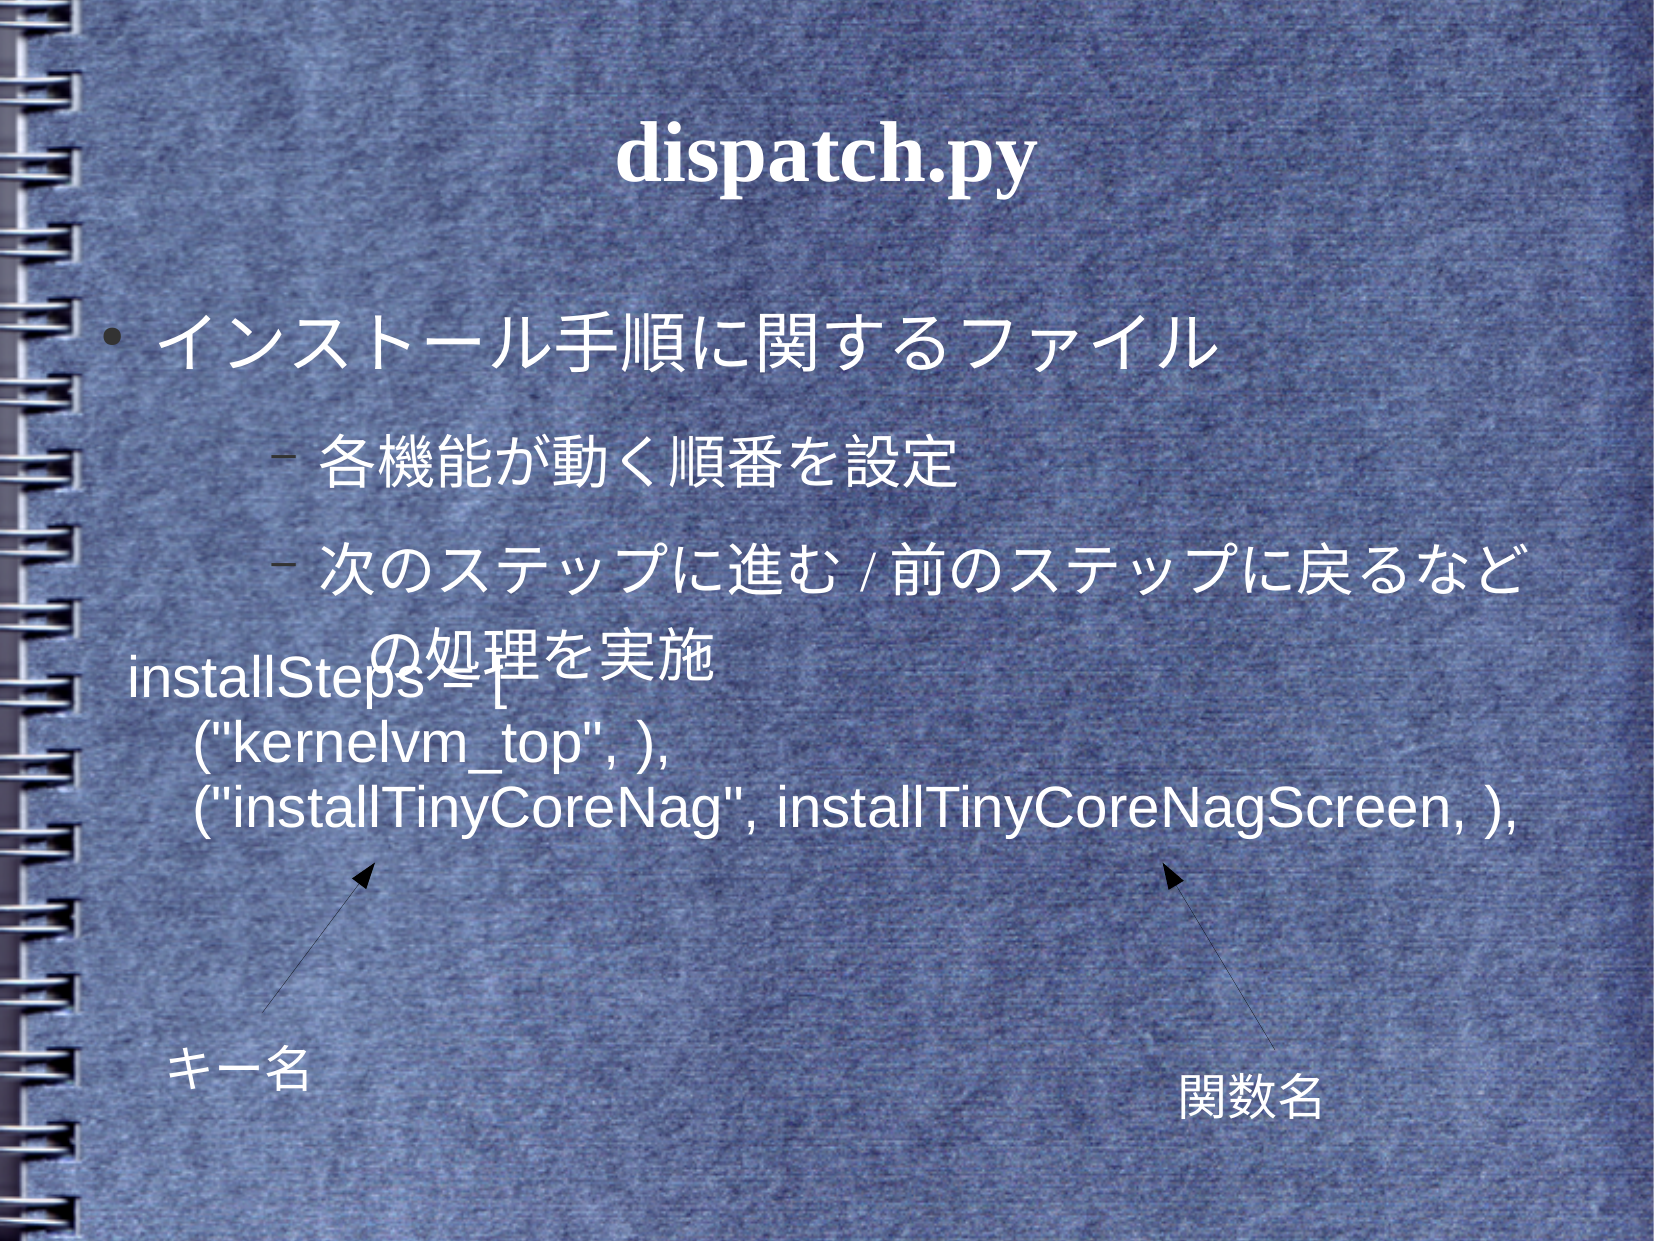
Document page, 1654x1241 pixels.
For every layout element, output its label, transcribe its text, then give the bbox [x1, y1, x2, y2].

title dispatch.py [82, 49, 1571, 257]
text_box キー名 [150, 1022, 451, 1105]
text_box 関数名 [1162, 1050, 1463, 1133]
picture [0, 0, 1654, 1241]
text_box installSteps = [ ("kernelvm_top", ), ("installTinyCoreNag", installTinyCoreNagScreen, ), [112, 637, 1613, 863]
list インストール手順に関するファイル 各機能が動く順番を設定 次のステップに進む/前のステップに戻るなどの処理を実施 [82, 290, 1571, 625]
